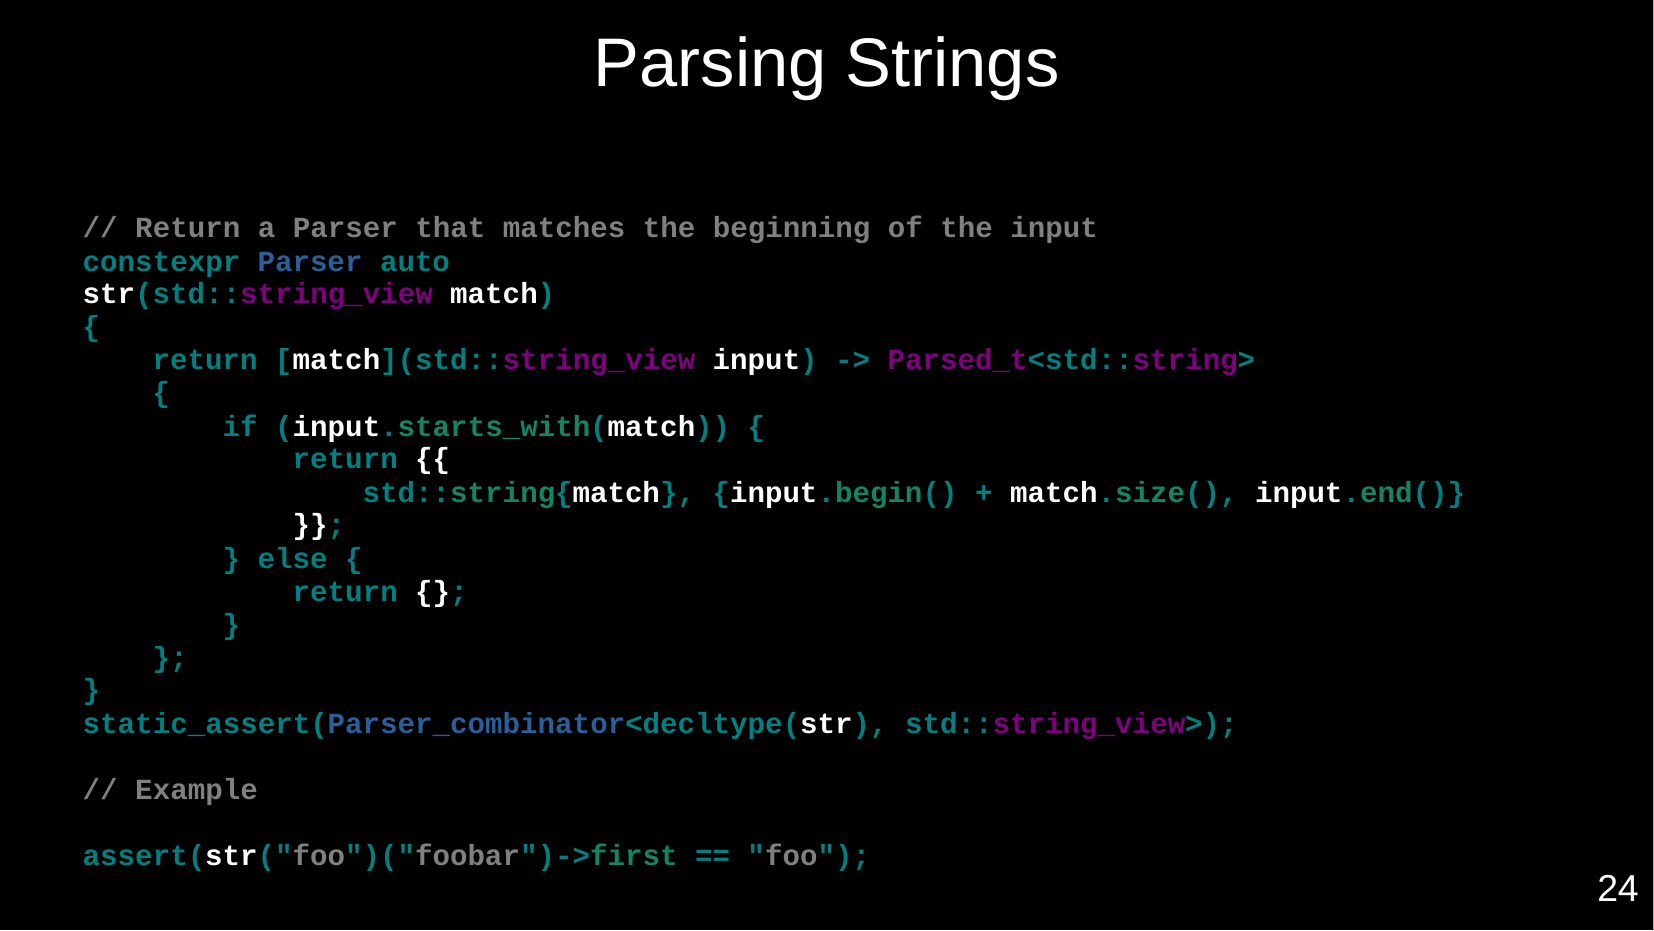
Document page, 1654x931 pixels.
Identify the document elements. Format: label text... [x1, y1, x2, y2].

subtitle // Return a Parser that matches the beginning of the input constexpr Parser auto str(std::string_view match) { return [match](std::string_view input) -> Parsed_t<std::string> { if (input.starts_with(match)) { return {{ std::string{match}, {input.begin() + match.size(), input.end()} }}; } else { return {}; } }; } static_assert(Parser_combinator<decltype(str), std::string_view>); // Example assert(str("foo")("foobar")->first == "foo"); [82, 133, 1571, 889]
title Parsing Strings [82, 4, 1571, 121]
text_box <number> [1024, 860, 1654, 931]
